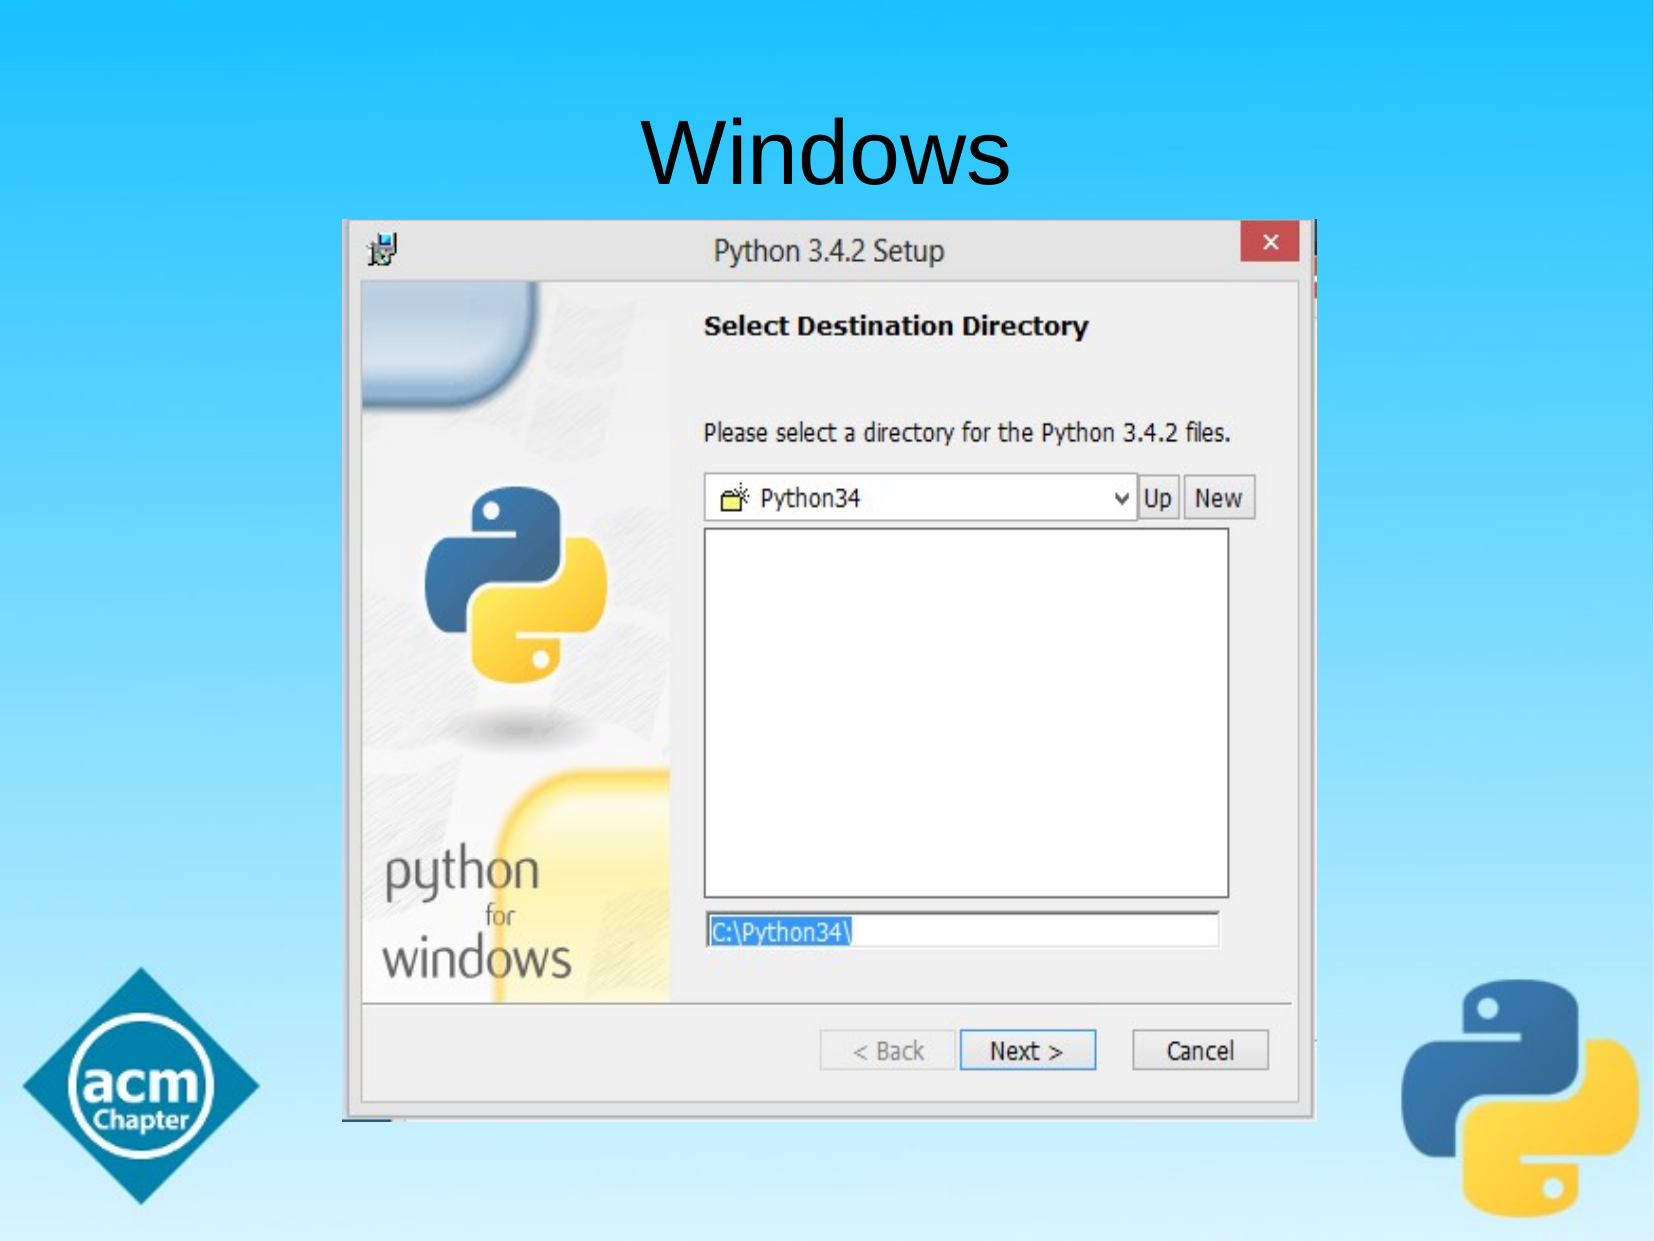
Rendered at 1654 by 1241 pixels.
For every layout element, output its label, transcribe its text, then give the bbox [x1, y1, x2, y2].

title Windows [82, 49, 1571, 257]
picture [0, 0, 1654, 1241]
